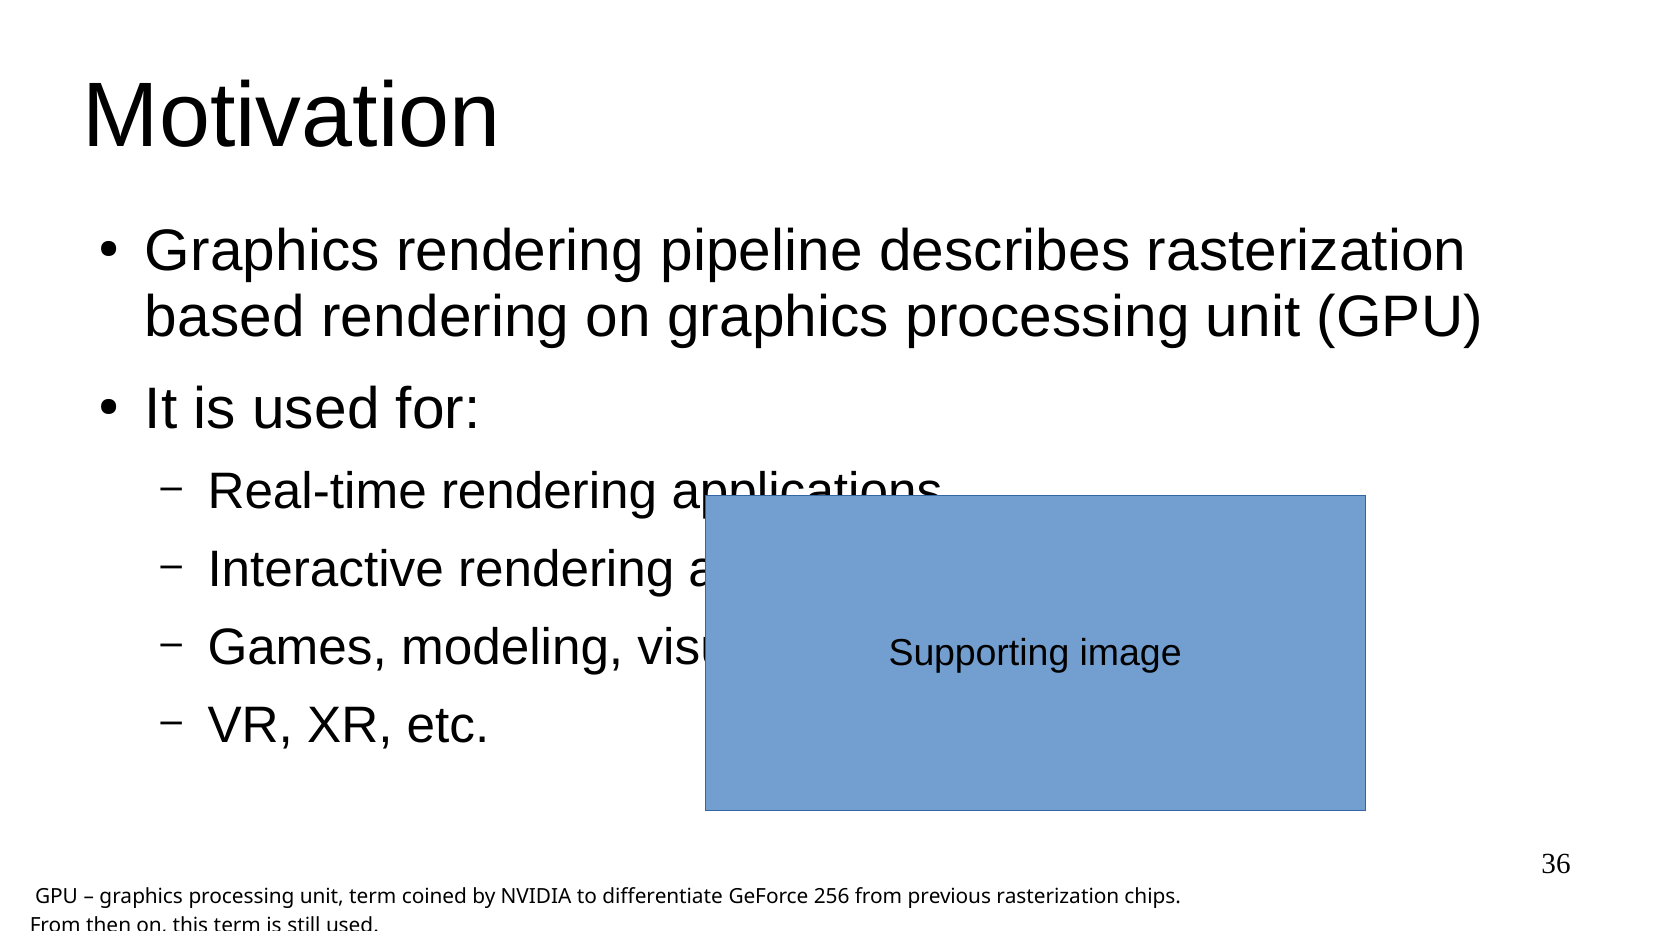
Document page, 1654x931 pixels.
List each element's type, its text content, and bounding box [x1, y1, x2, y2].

text_box Supporting image [705, 495, 1366, 811]
text_box GPU – graphics processing unit, term coined by NVIDIA to differentiate GeForce 256 from previous rasterization chips. From then on, this term is still used. [15, 874, 1215, 916]
list Graphics rendering pipeline describes rasterization based rendering on graphics processing unit (GPU) It is used for: Real-time rendering applications Interactive rendering applications Games, modeling, visualization VR, XR, etc. [82, 217, 1571, 758]
title Motivation [82, 37, 1571, 193]
